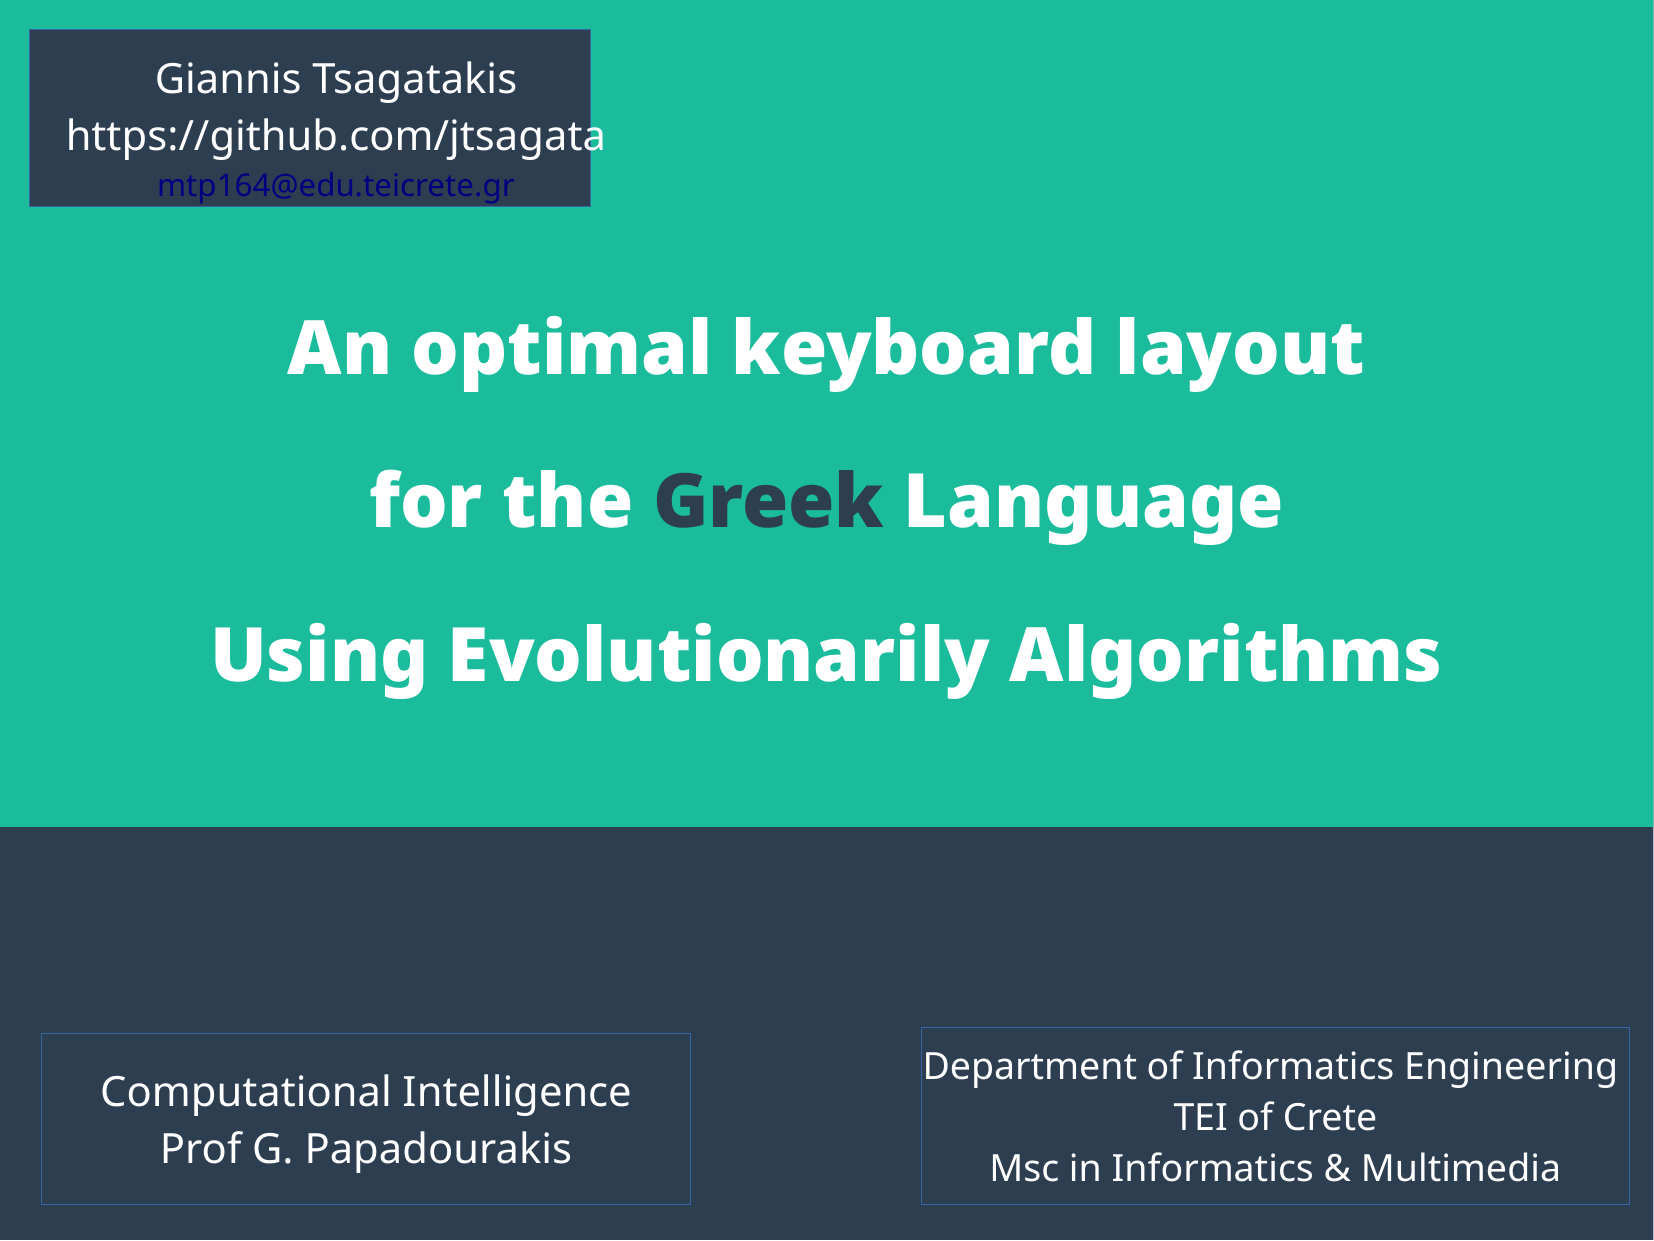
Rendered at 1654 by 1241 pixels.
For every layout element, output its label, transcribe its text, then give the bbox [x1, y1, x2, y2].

title An optimal keyboard layout for the Greek Language Using Evolutionarily Algorithms [59, 284, 1595, 663]
text_box Computational Intelligence Prof G. Papadourakis [41, 1033, 691, 1205]
text_box Giannis Tsagatakis https://github.com/jtsagata mtp164@edu.teicrete.gr [51, 41, 562, 202]
text_box Department of Informatics Engineering TEI of Crete Msc in Informatics & Multimedia [921, 1027, 1630, 1205]
text_box [29, 29, 591, 207]
